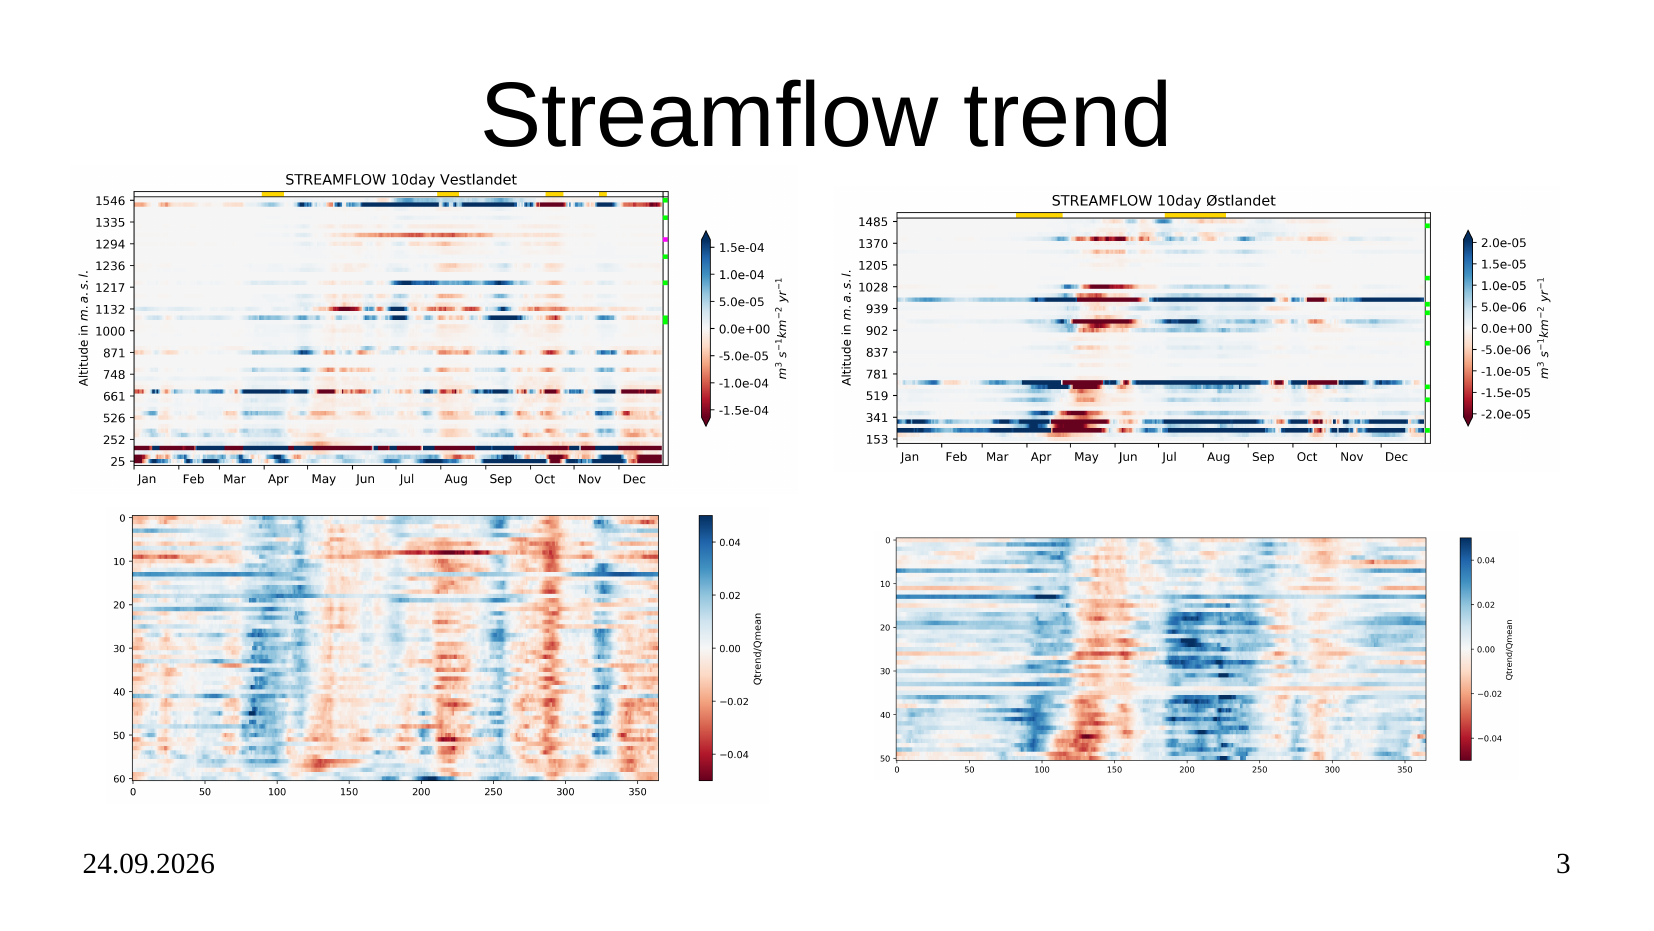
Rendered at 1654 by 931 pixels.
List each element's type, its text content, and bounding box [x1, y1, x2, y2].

picture [874, 531, 1519, 780]
picture [833, 186, 1560, 472]
picture [106, 507, 769, 804]
picture [70, 165, 798, 494]
title Streamflow trend [82, 37, 1571, 193]
